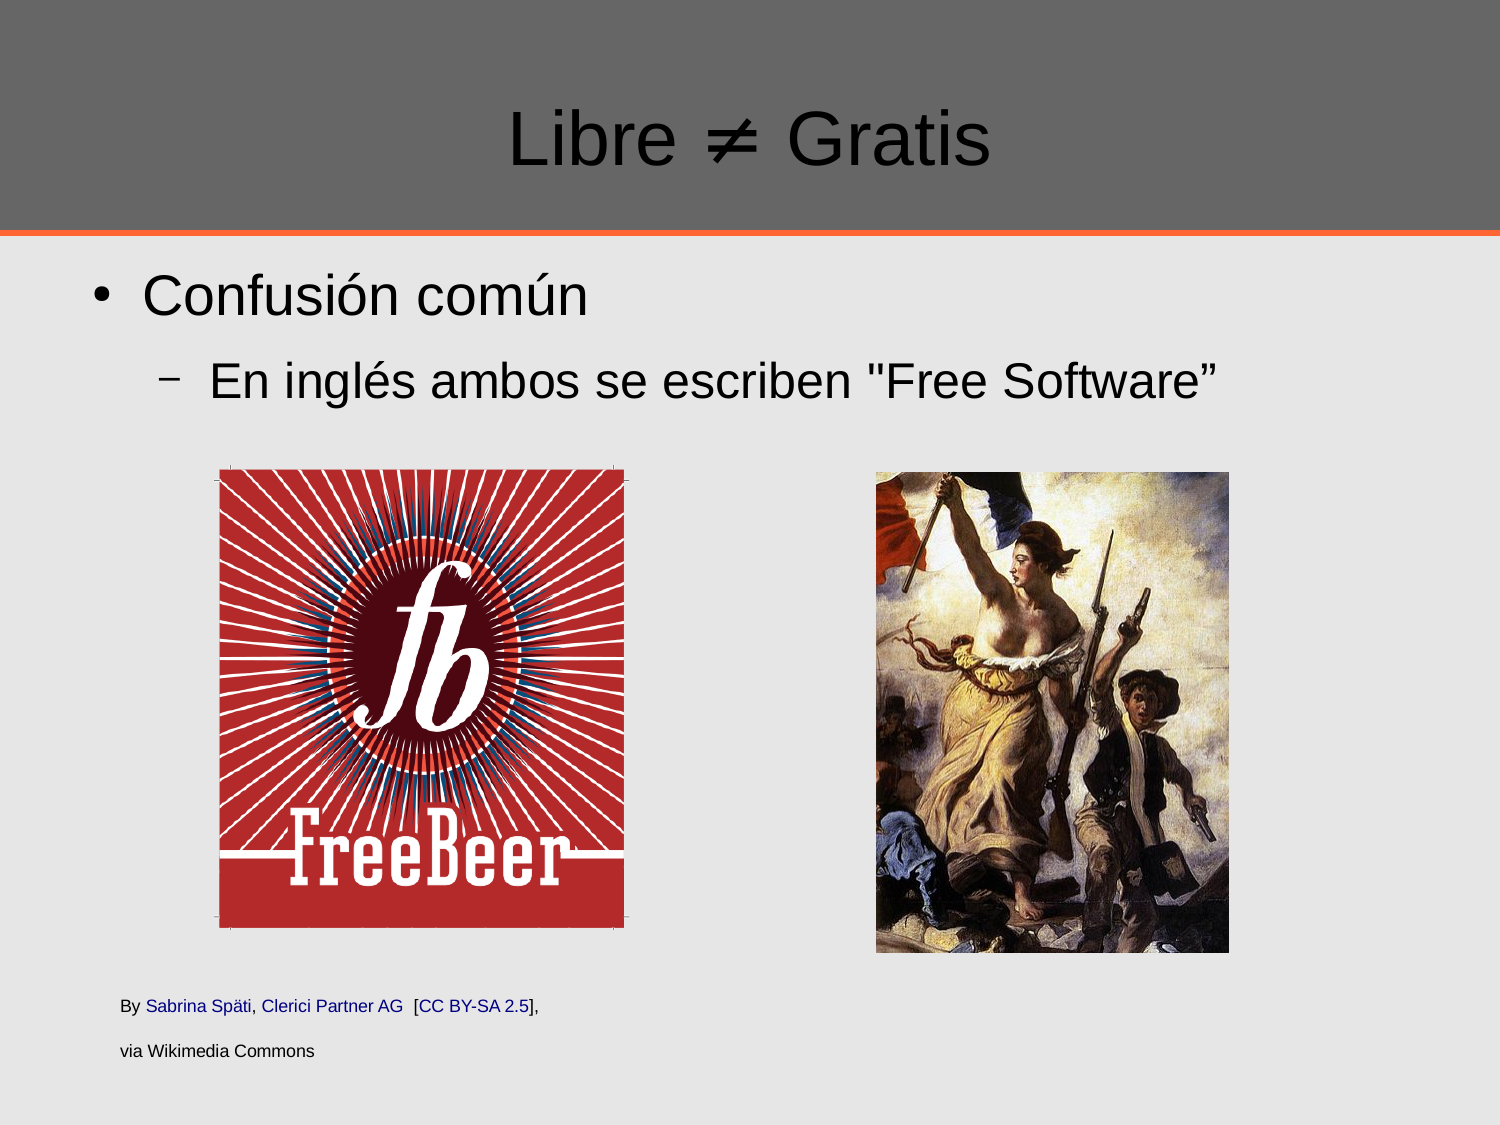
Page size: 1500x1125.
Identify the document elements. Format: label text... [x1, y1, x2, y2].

picture [214, 465, 630, 931]
picture [876, 472, 1229, 953]
title Libre ≠ Gratis [75, 44, 1425, 233]
list Confusión común En inglés ambos se escriben "Free Software” ≠ By Sabrina Späti, Clerici Partner AG [CC BY-SA 2.5], via Wikimedia Commons [75, 263, 1425, 1063]
